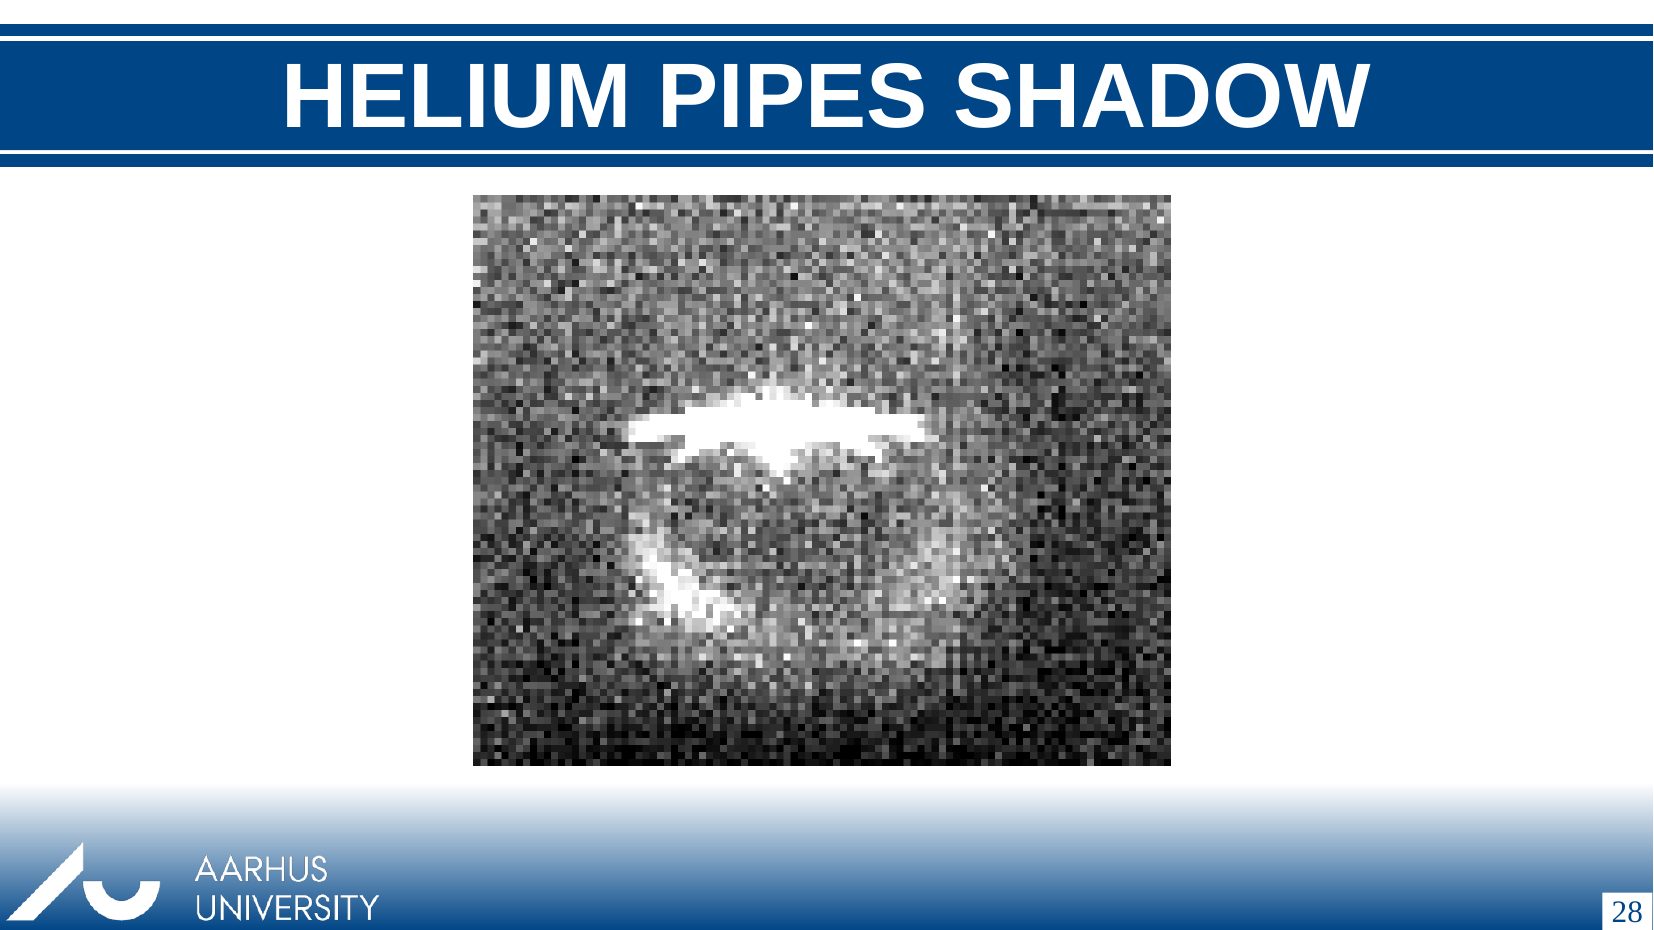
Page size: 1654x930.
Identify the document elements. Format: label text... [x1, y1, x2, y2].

picture [5, 841, 414, 928]
title HELIUM PIPES SHADOW [0, 41, 1653, 151]
picture [473, 195, 1171, 766]
